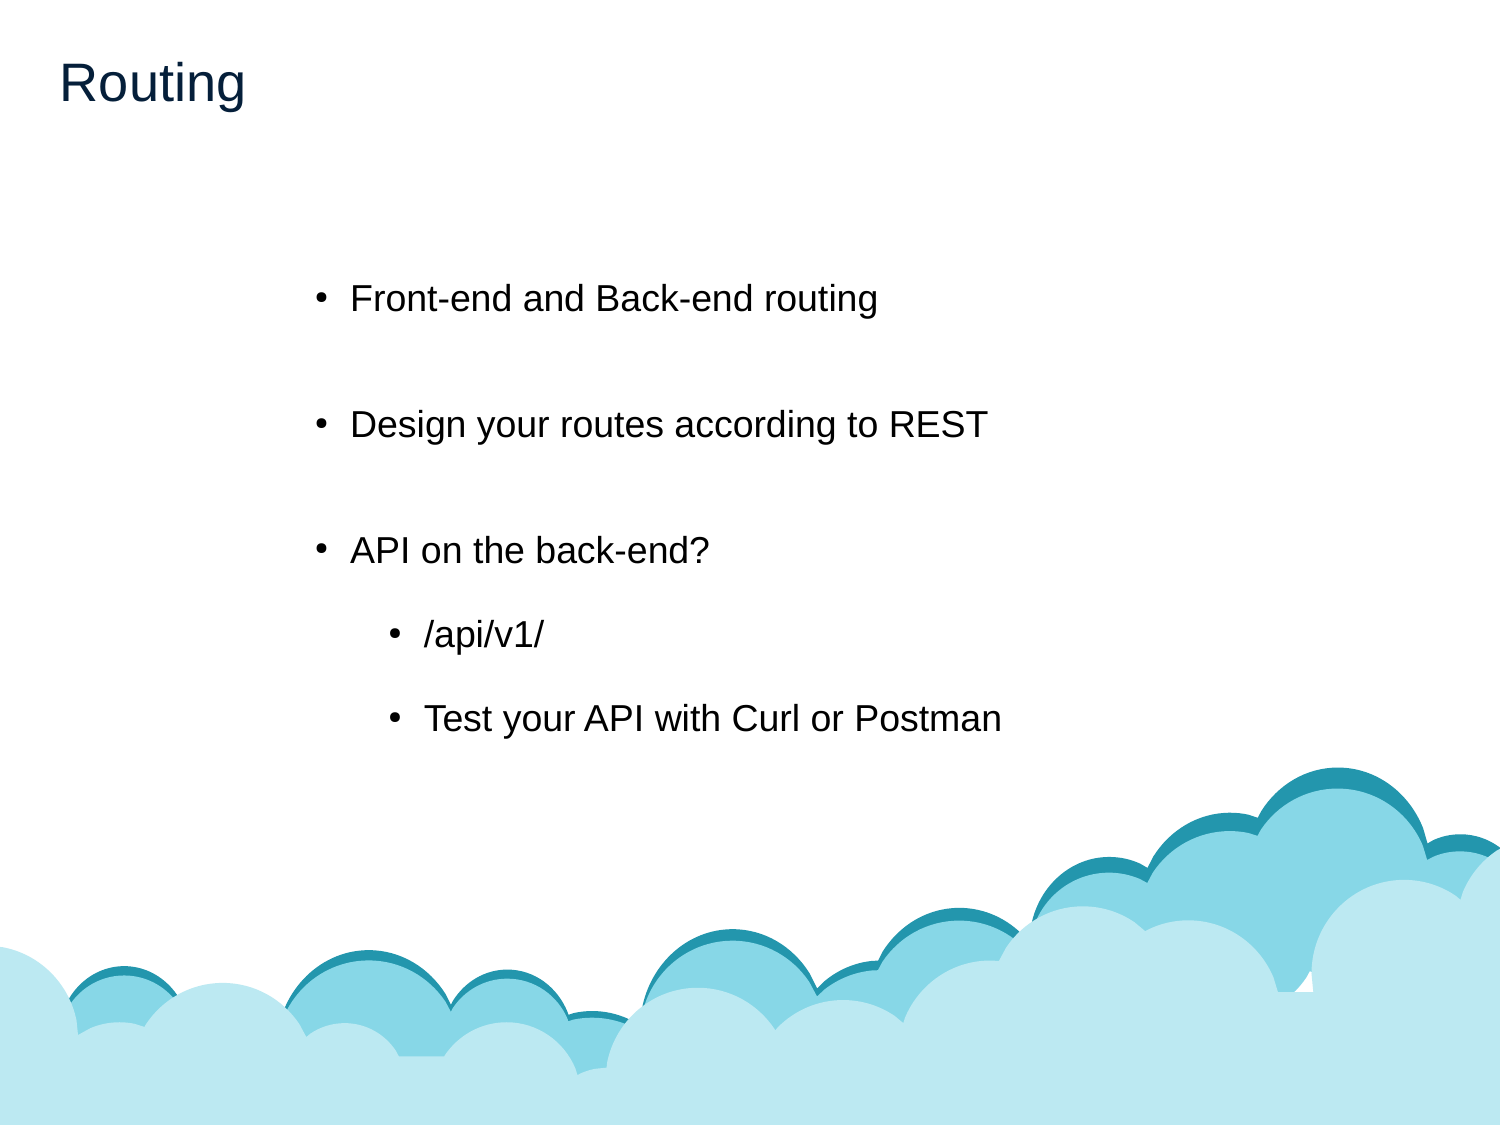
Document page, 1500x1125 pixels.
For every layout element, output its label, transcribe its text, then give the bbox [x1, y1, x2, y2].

text_box Routing [45, 45, 691, 136]
text_box Front-end and Back-end routing Design your routes according to REST API on the back-end? /api/v1/ Test your API with Curl or Postman [300, 270, 1018, 747]
